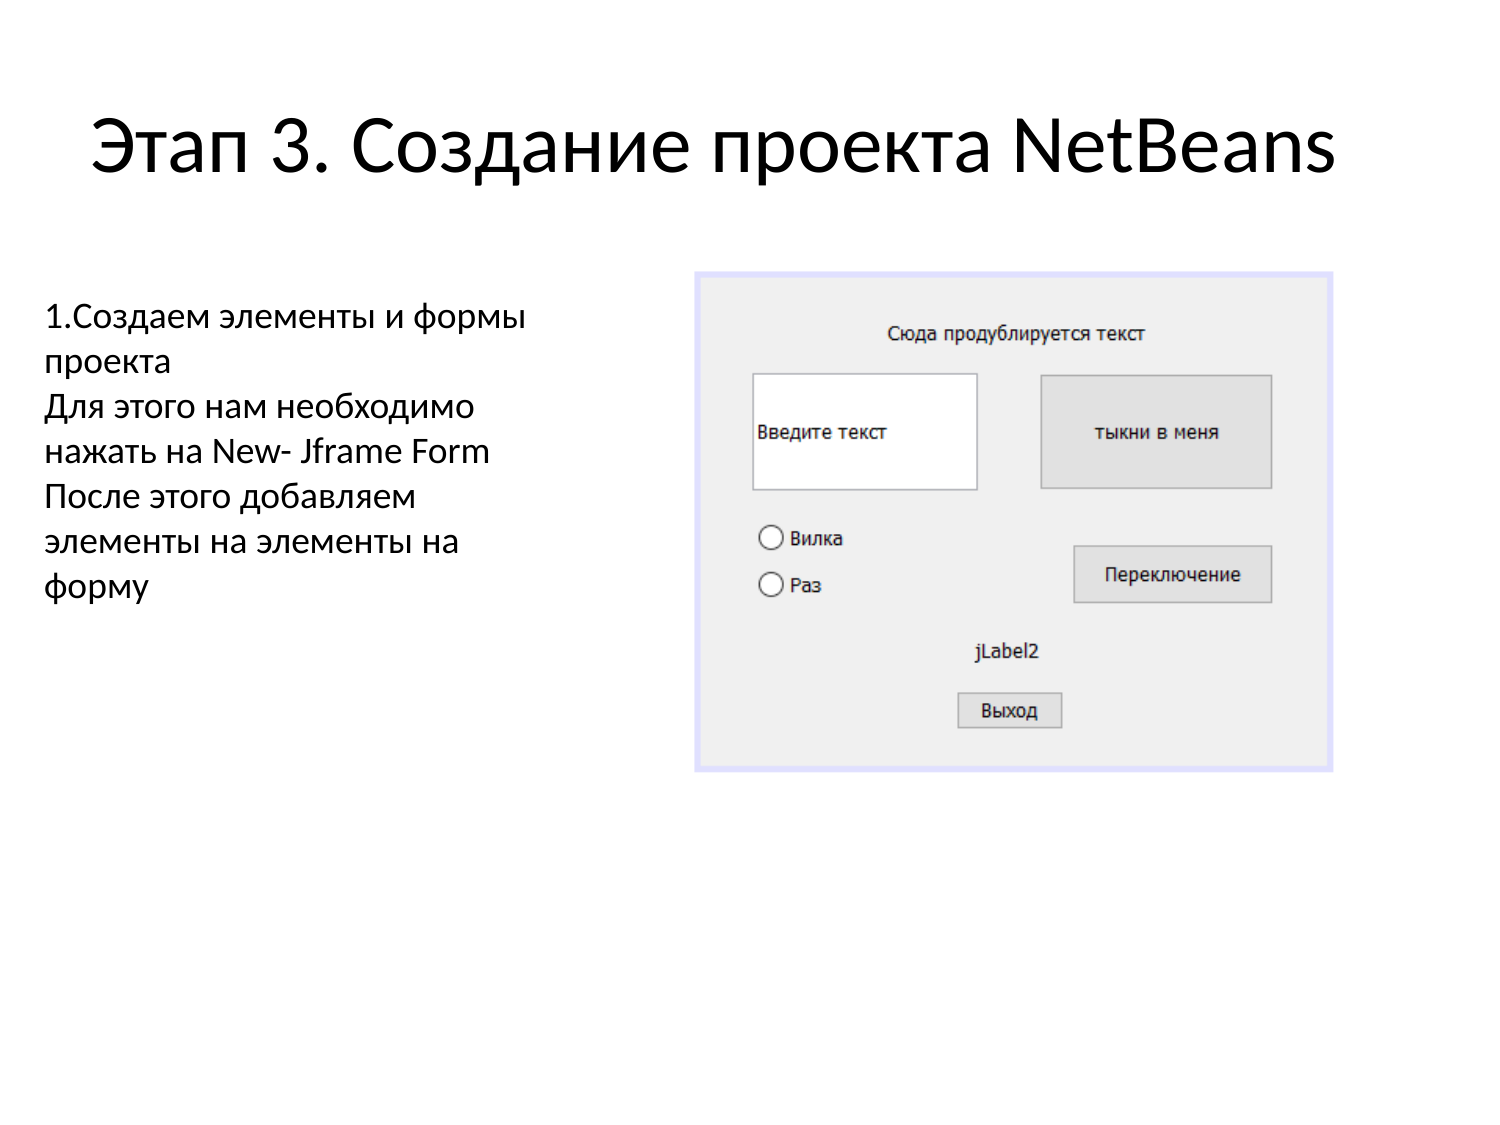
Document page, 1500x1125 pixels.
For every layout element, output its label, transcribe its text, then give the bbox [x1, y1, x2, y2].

picture [690, 267, 1354, 785]
title Этап 3. Создание проекта NetBeans [75, 45, 1425, 233]
text_box 1.Создаем элементы и формы проекта Для этого нам необходимо нажать на New- Jframe Form После этого добавляем элементы на элементы на форму [29, 284, 585, 614]
